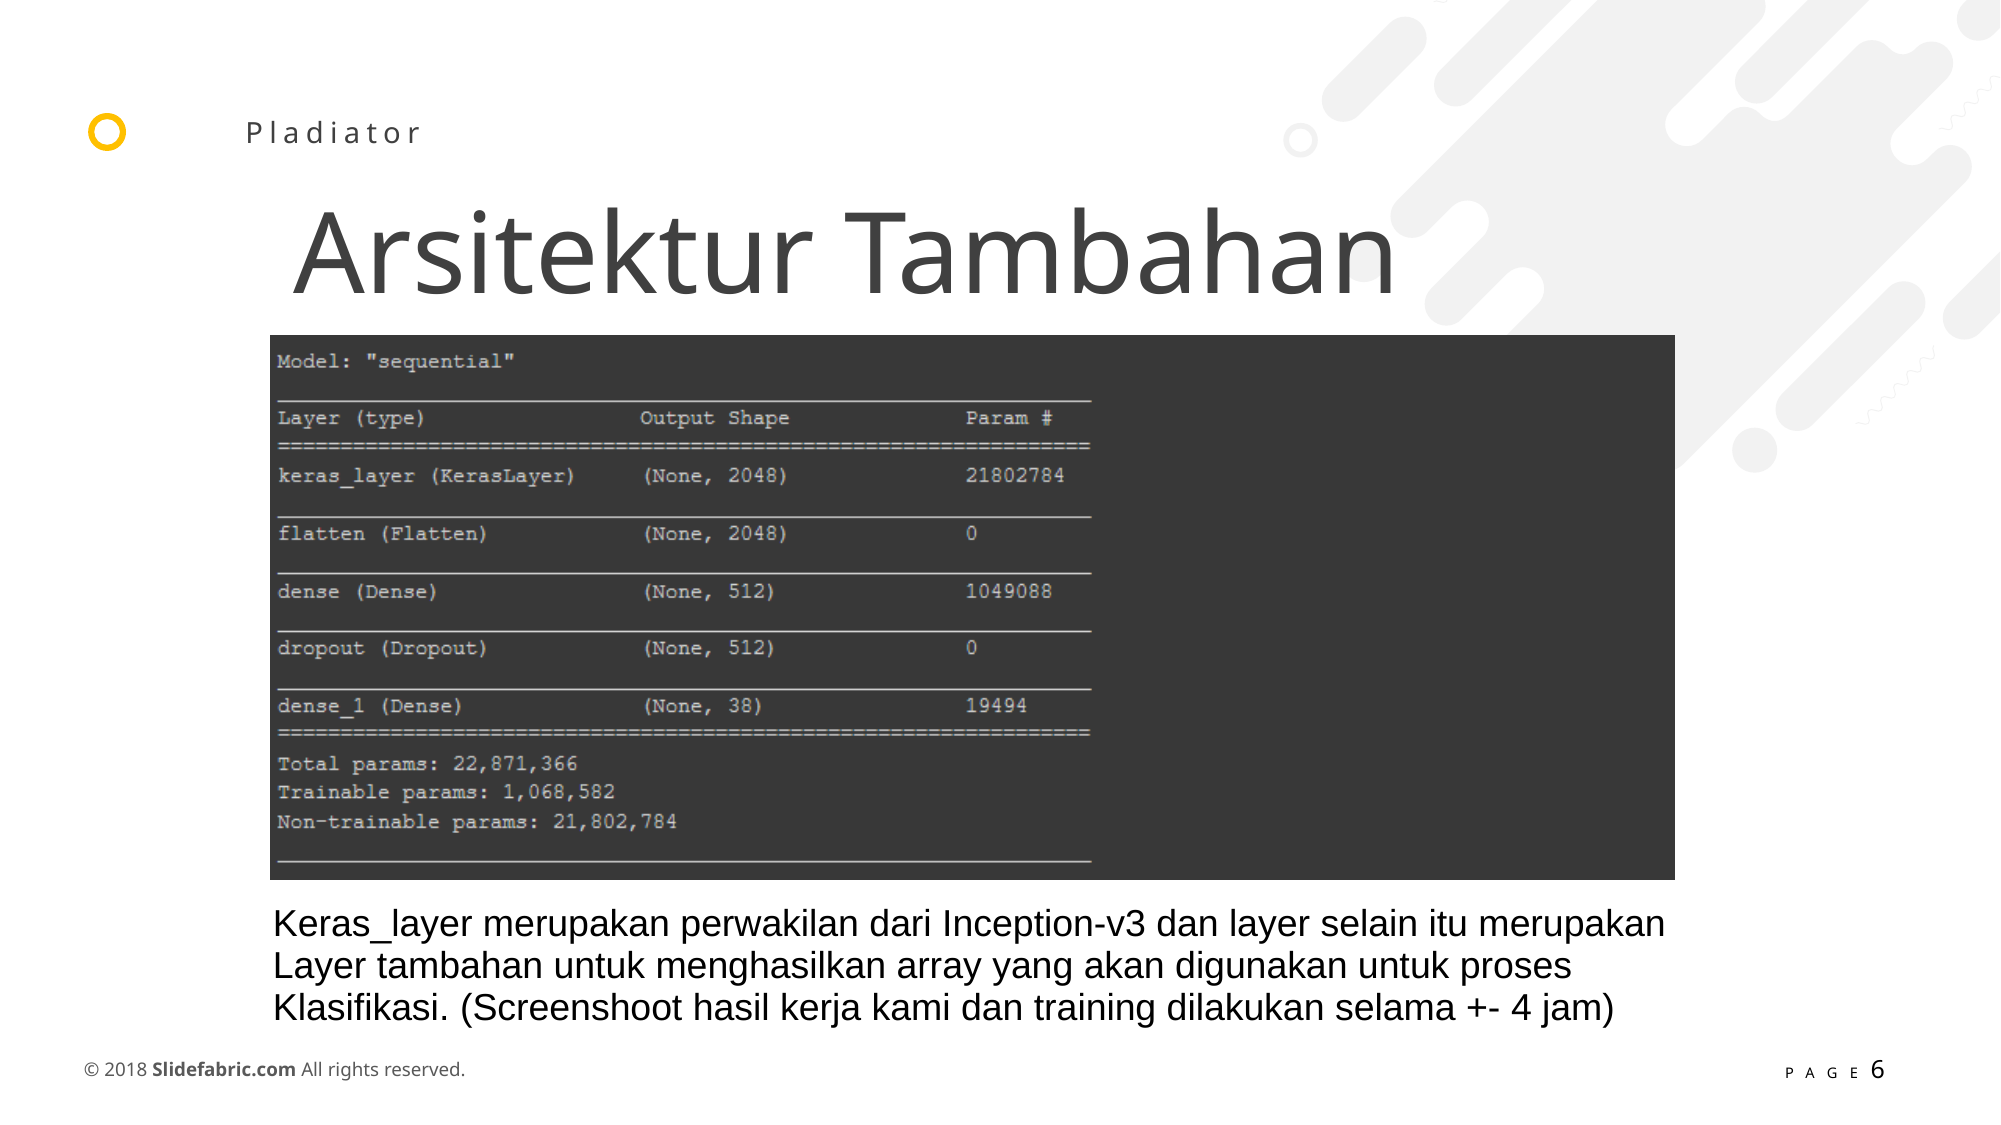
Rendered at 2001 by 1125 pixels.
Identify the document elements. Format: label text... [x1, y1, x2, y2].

text_box Keras_layer merupakan perwakilan dari Inception-v3 dan layer selain itu merupakan Layer tambahan untuk menghasilkan array yang akan digunakan untuk proses Klasifikasi. (Screenshoot hasil kerja kami dan training dilakukan selama +- 4 jam) [258, 895, 1681, 1037]
text_box [88, 113, 127, 151]
text_box Arsitektur Tambahan [278, 173, 1416, 324]
picture [270, 335, 1675, 880]
text_box Pladiator [230, 106, 435, 157]
